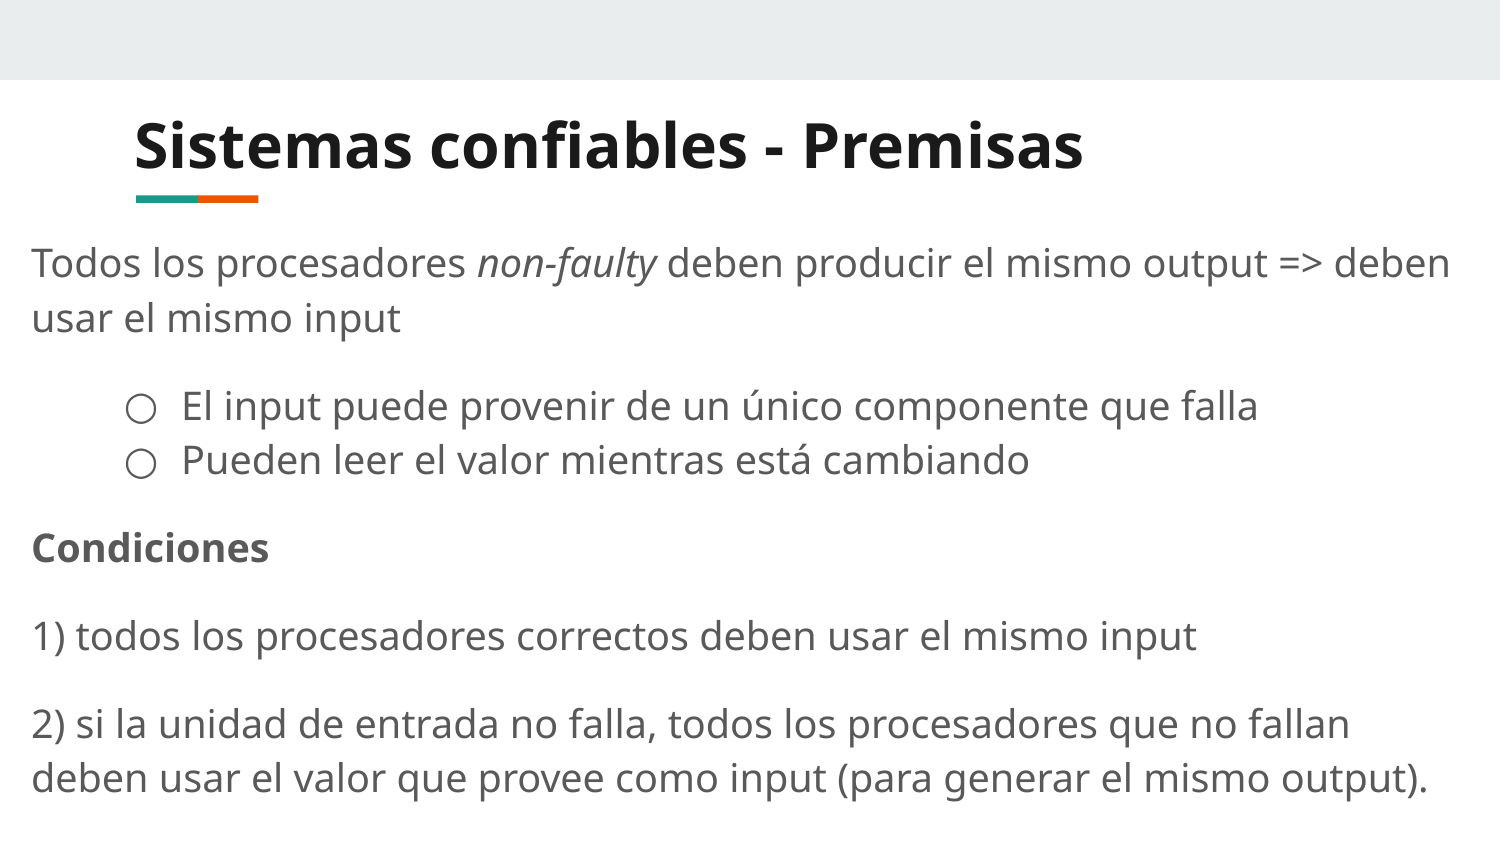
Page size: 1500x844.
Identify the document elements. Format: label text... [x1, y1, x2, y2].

list Todos los procesadores non-faulty deben producir el mismo output => deben usar el mismo input El input puede provenir de un único componente que falla Pueden leer el valor mientras está cambiando Condiciones 1) todos los procesadores correctos deben usar el mismo input 2) si la unidad de entrada no falla, todos los procesadores que no fallan deben usar el valor que provee como input (para generar el mismo output). [16, 216, 1484, 810]
title Sistemas confiables - Premisas [119, 91, 1381, 180]
